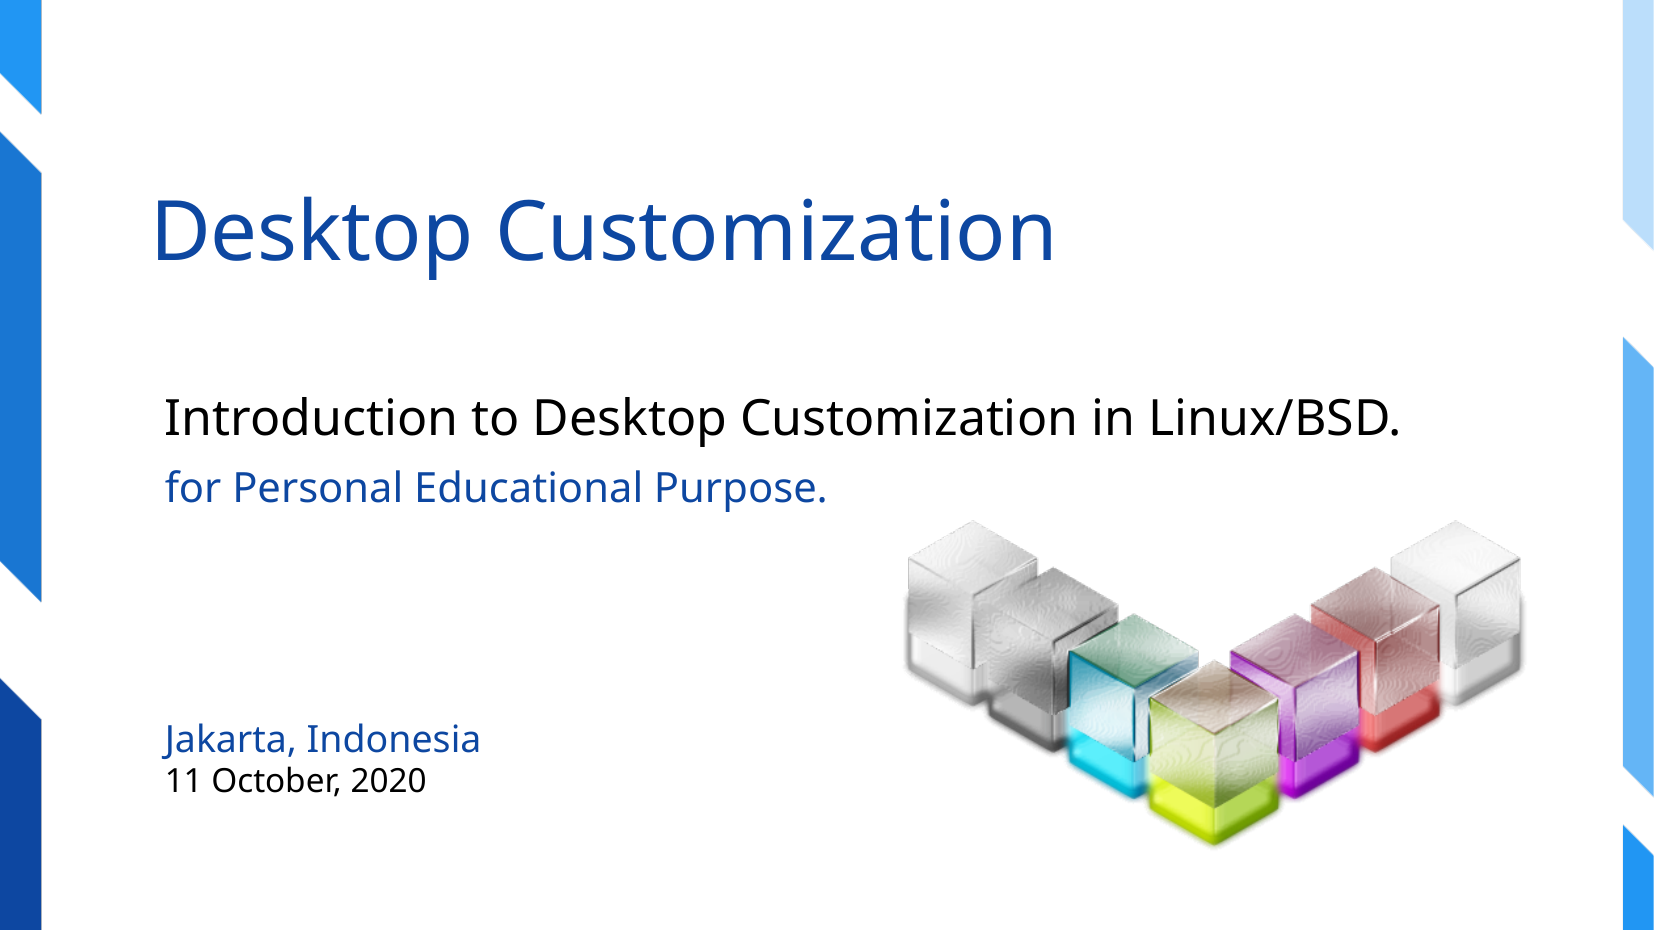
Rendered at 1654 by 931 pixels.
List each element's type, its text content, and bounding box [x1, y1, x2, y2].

text_box Jakarta, Indonesia [150, 705, 479, 768]
text_box Introduction to Desktop Customization in Linux/BSD. [150, 375, 1276, 453]
title Desktop Customization [150, 150, 1501, 306]
picture [0, 0, 1654, 930]
text_box for Personal Educational Purpose. [150, 450, 1040, 518]
text_box 11 October, 2020 [150, 750, 459, 807]
